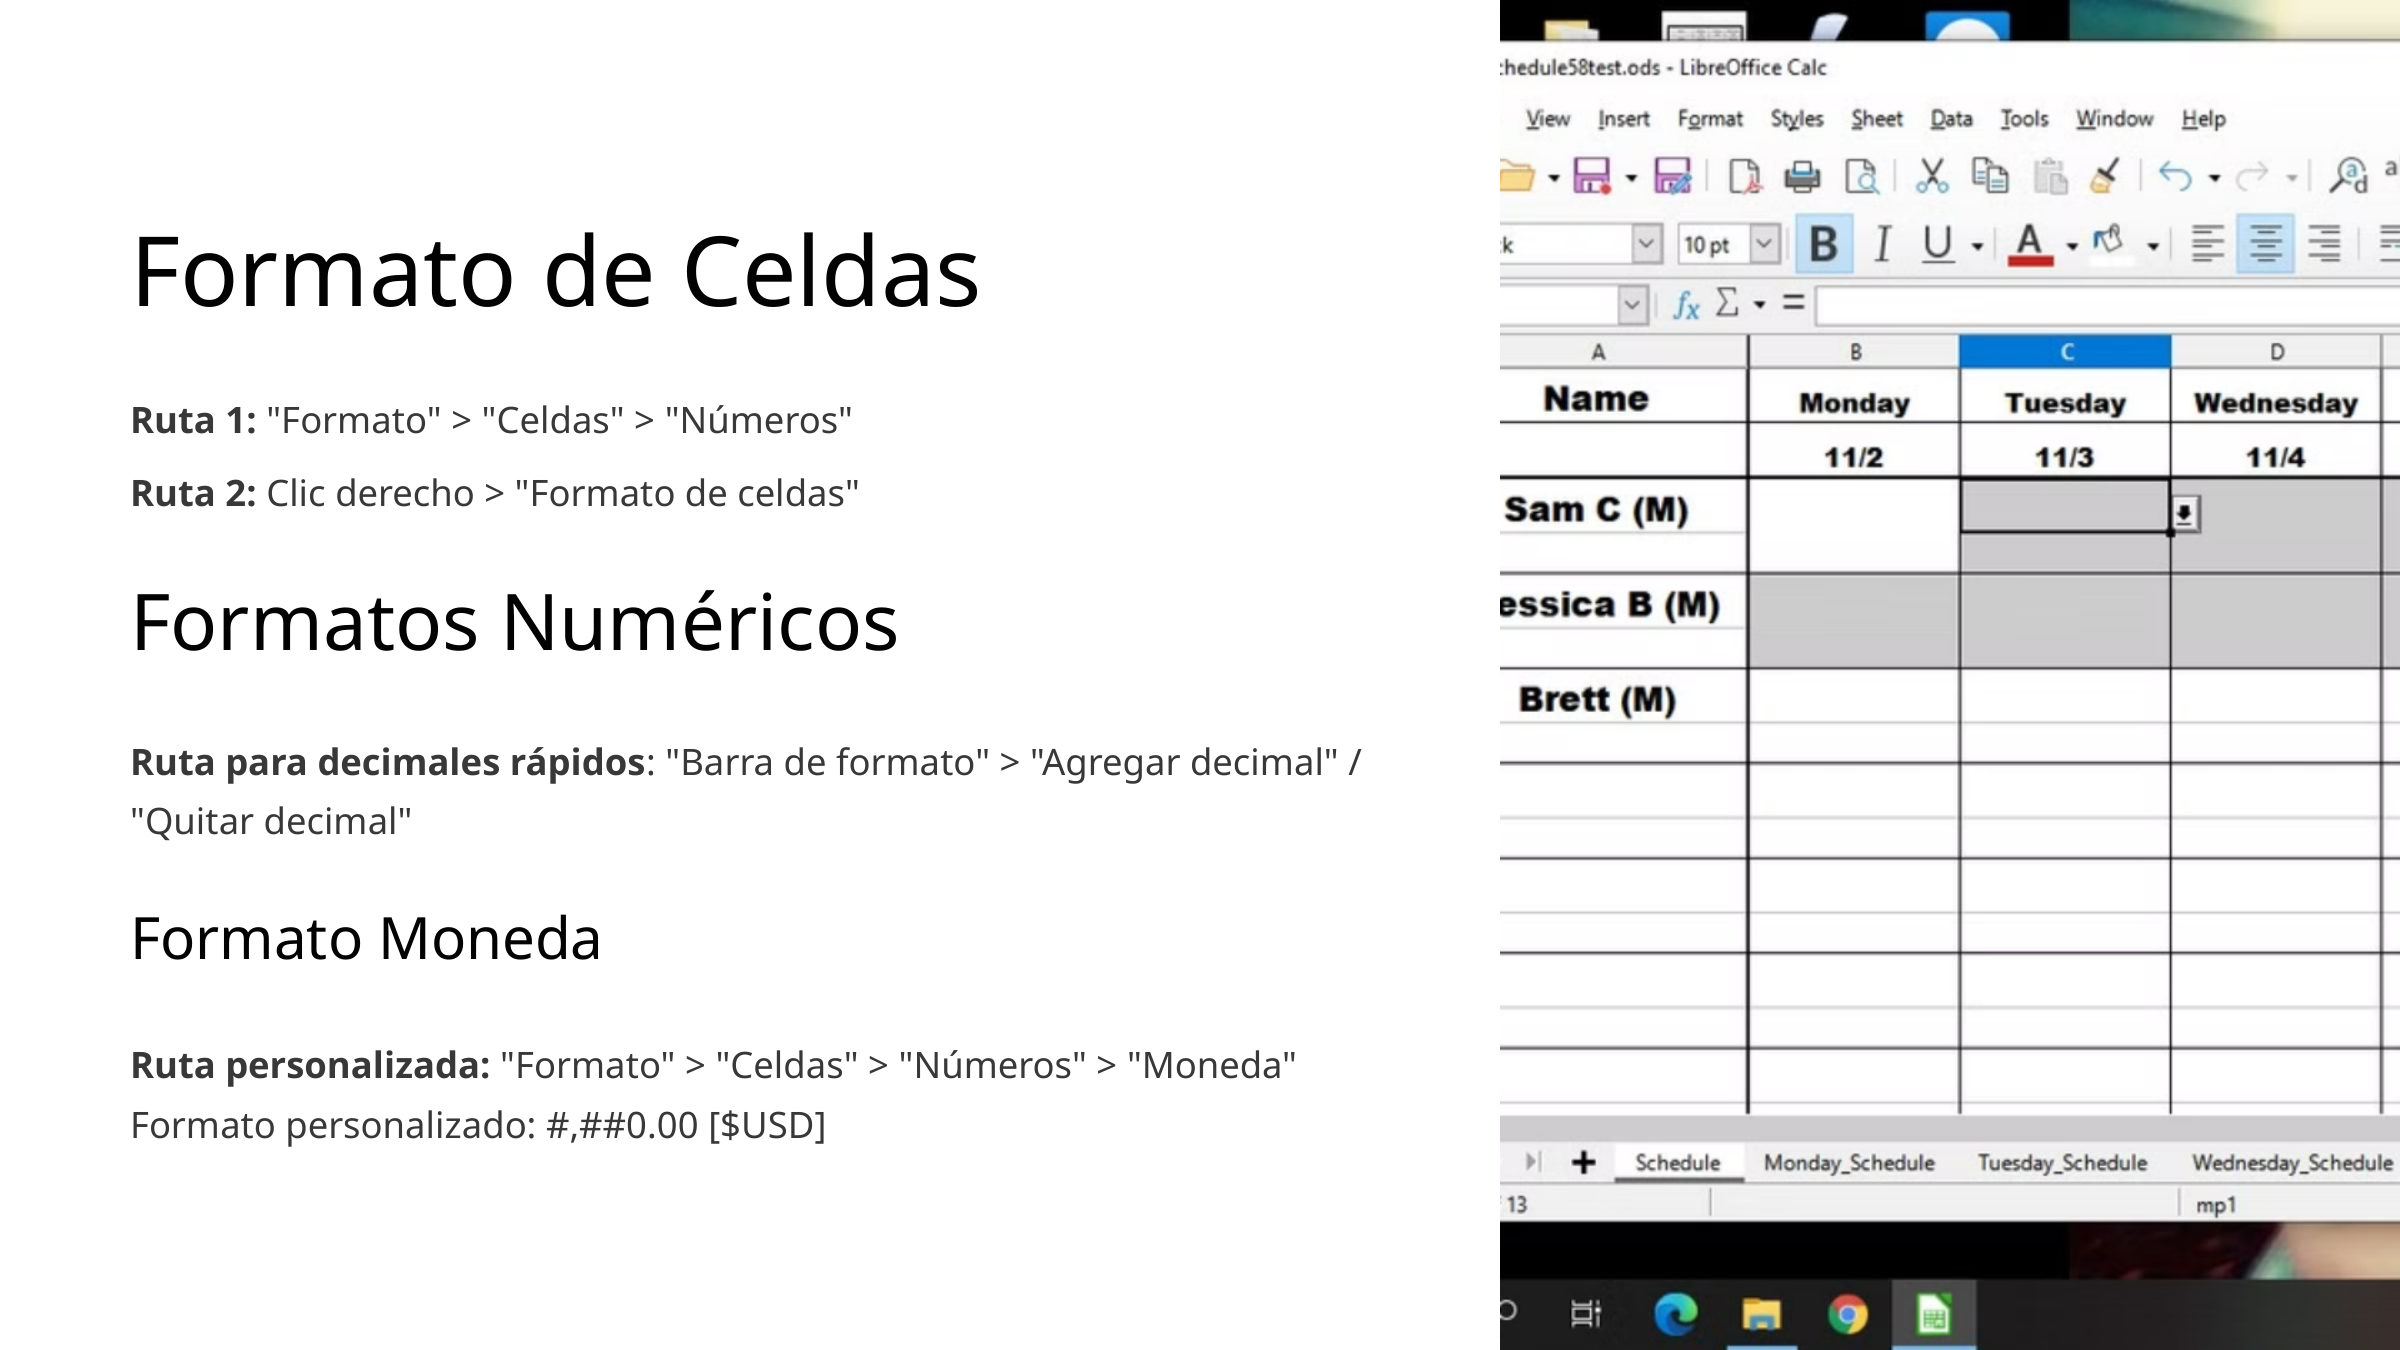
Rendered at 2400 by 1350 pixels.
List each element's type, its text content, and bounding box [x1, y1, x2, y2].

text_box Ruta para decimales rápidos: "Barra de formato" > "Agregar decimal" / "Quitar decimal" [130, 723, 1370, 843]
text_box Formato de Celdas [130, 203, 1107, 326]
text_box Formatos Numéricos [130, 569, 912, 668]
text_box Ruta 2: Clic derecho > "Formato de celdas" [130, 454, 1370, 514]
text_box Ruta 1: "Formato" > "Celdas" > "Números" [130, 381, 1370, 442]
text_box Formato Moneda [130, 897, 717, 972]
text_box Ruta personalizada: "Formato" > "Celdas" > "Números" > "Moneda" Formato personalizado: #,##0.00 [$USD] [130, 1026, 1370, 1146]
picture [1500, 0, 2400, 1350]
